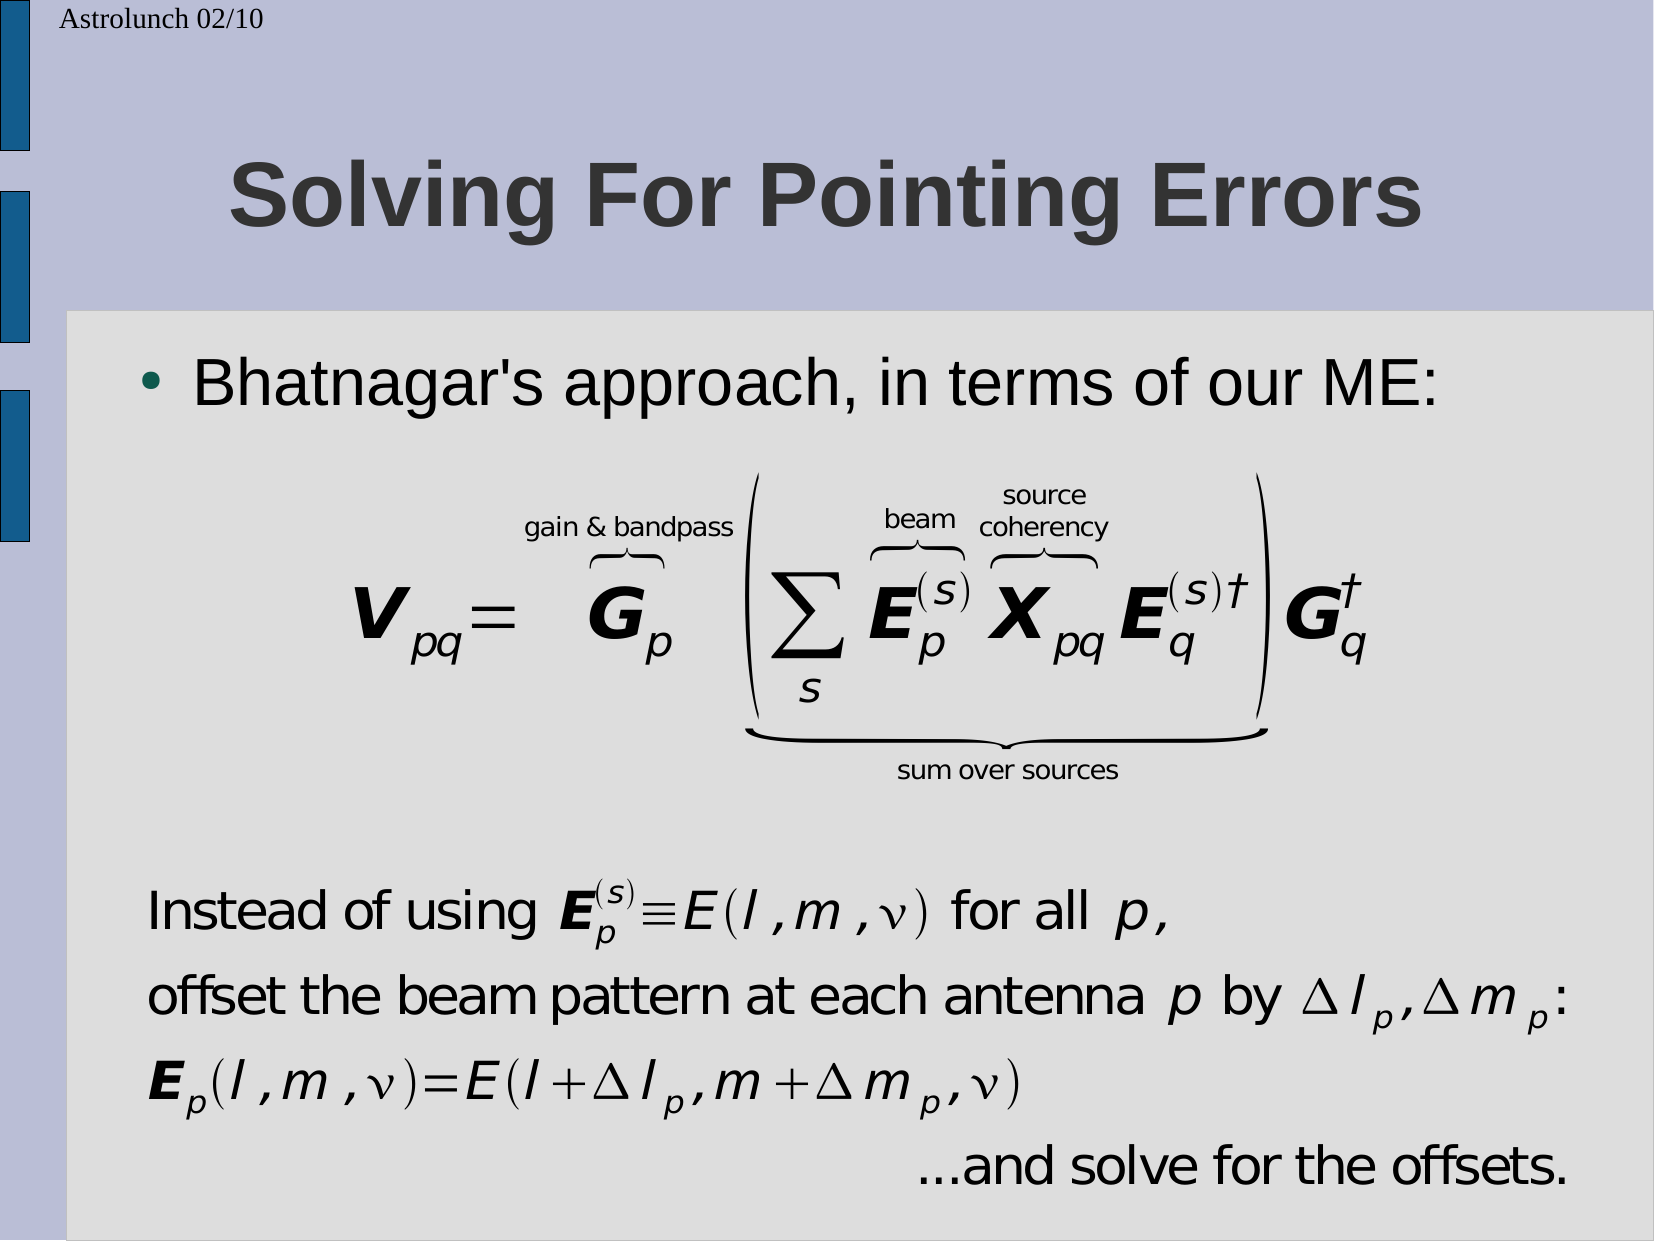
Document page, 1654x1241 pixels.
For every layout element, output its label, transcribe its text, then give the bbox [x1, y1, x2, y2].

chart [139, 468, 1576, 1201]
title Solving For Pointing Errors [121, 91, 1534, 299]
list Bhatnagar's approach, in terms of our ME: [121, 344, 1534, 1127]
